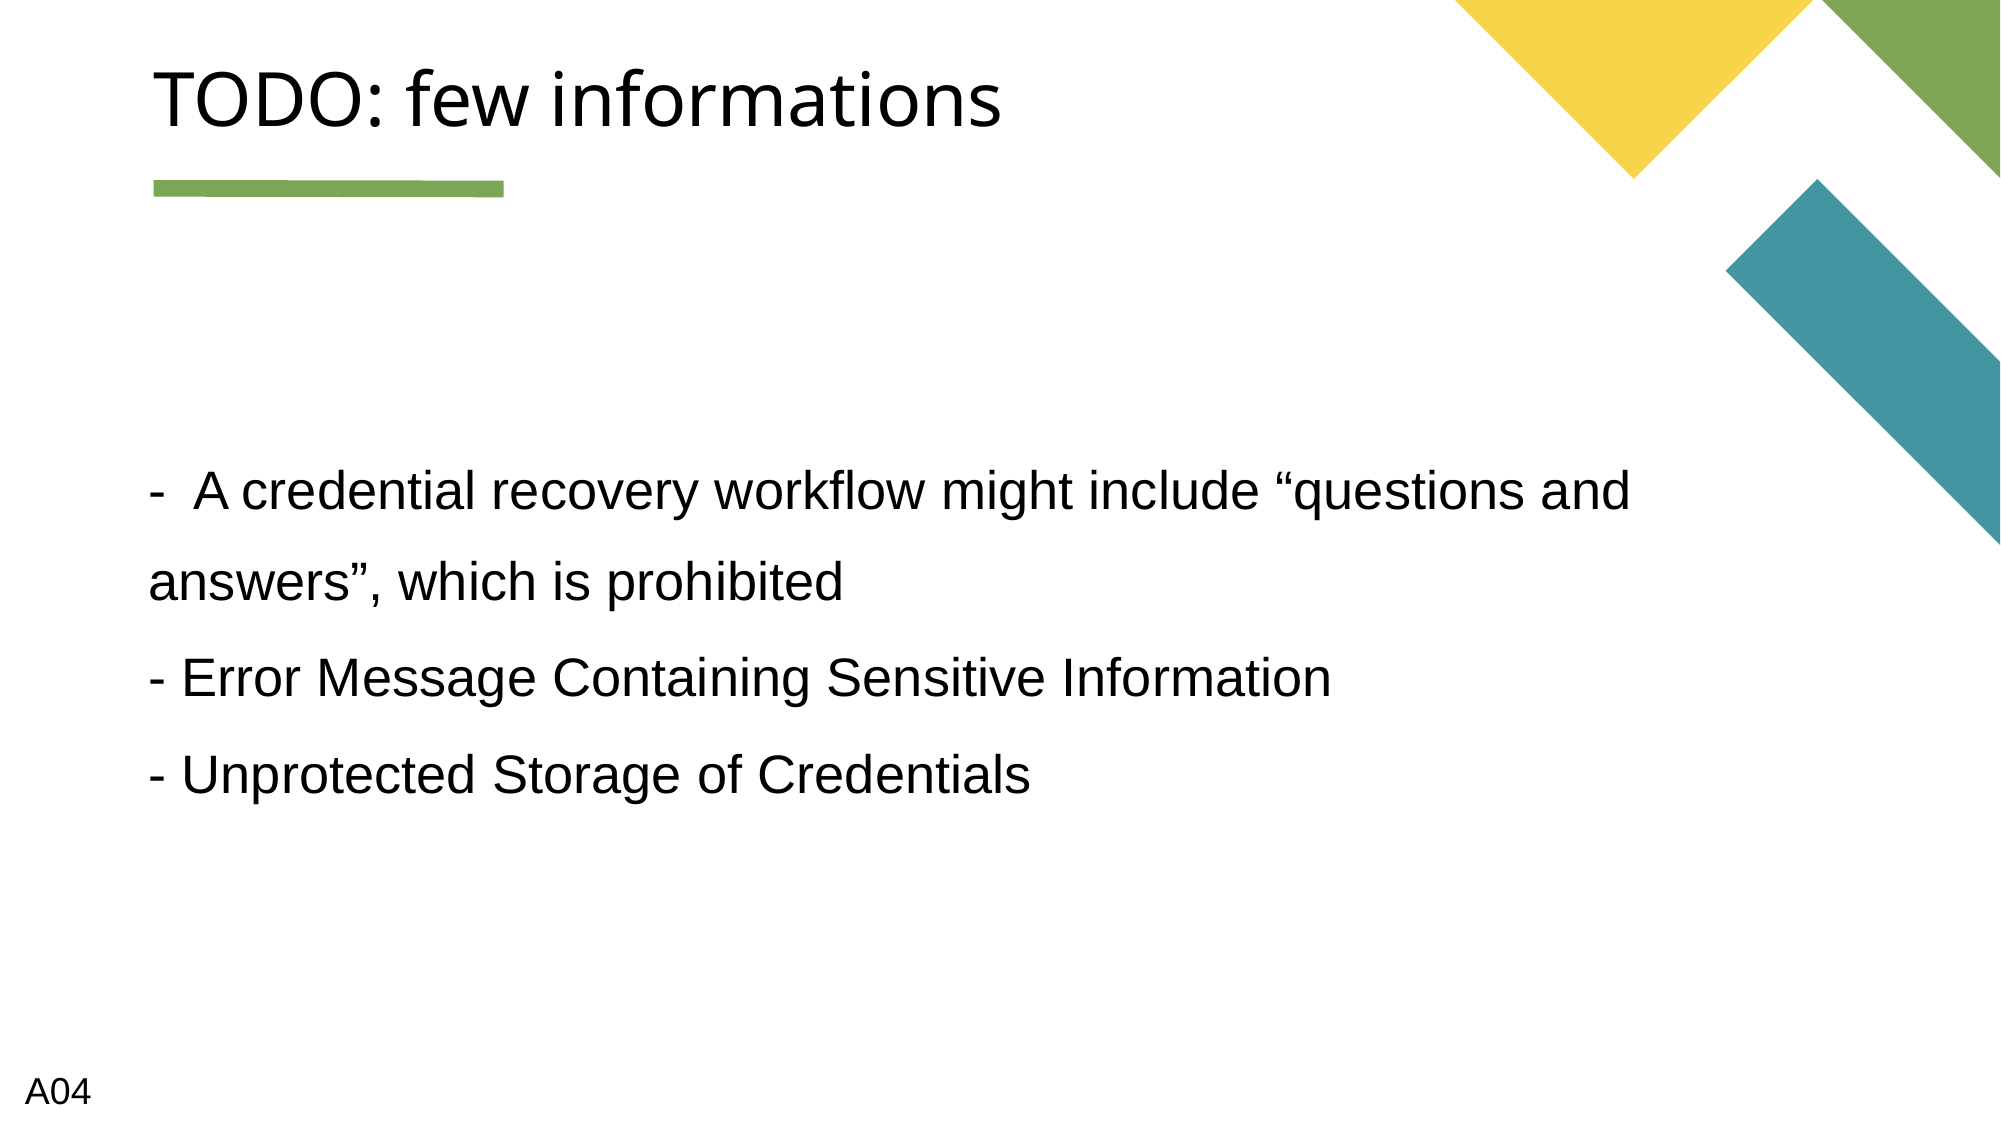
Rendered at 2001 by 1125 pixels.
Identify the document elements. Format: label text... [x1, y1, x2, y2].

text_box A04 [10, 1062, 107, 1120]
title TODO: few informations [153, 10, 1560, 185]
text_box - A credential recovery workflow might include “questions and answers”, which is prohibited - Error Message Containing Sensitive Information - Unprotected Storage of Credentials [133, 259, 1831, 813]
